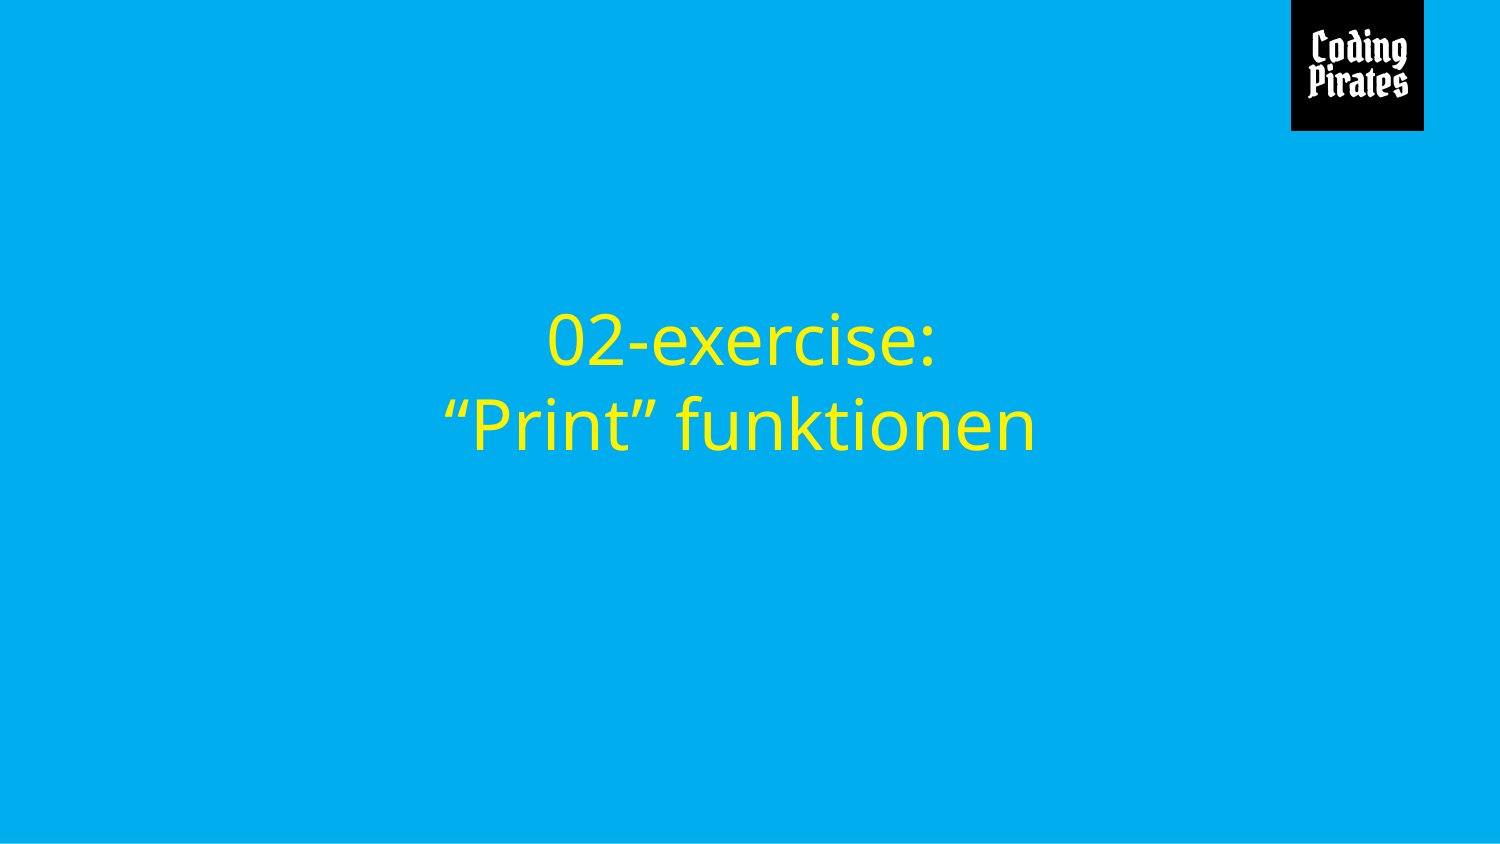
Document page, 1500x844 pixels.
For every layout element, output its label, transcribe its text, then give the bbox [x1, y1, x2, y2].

title 02-exercise: “Print” funktionen [12, 352, 1472, 491]
picture [1292, 0, 1423, 130]
